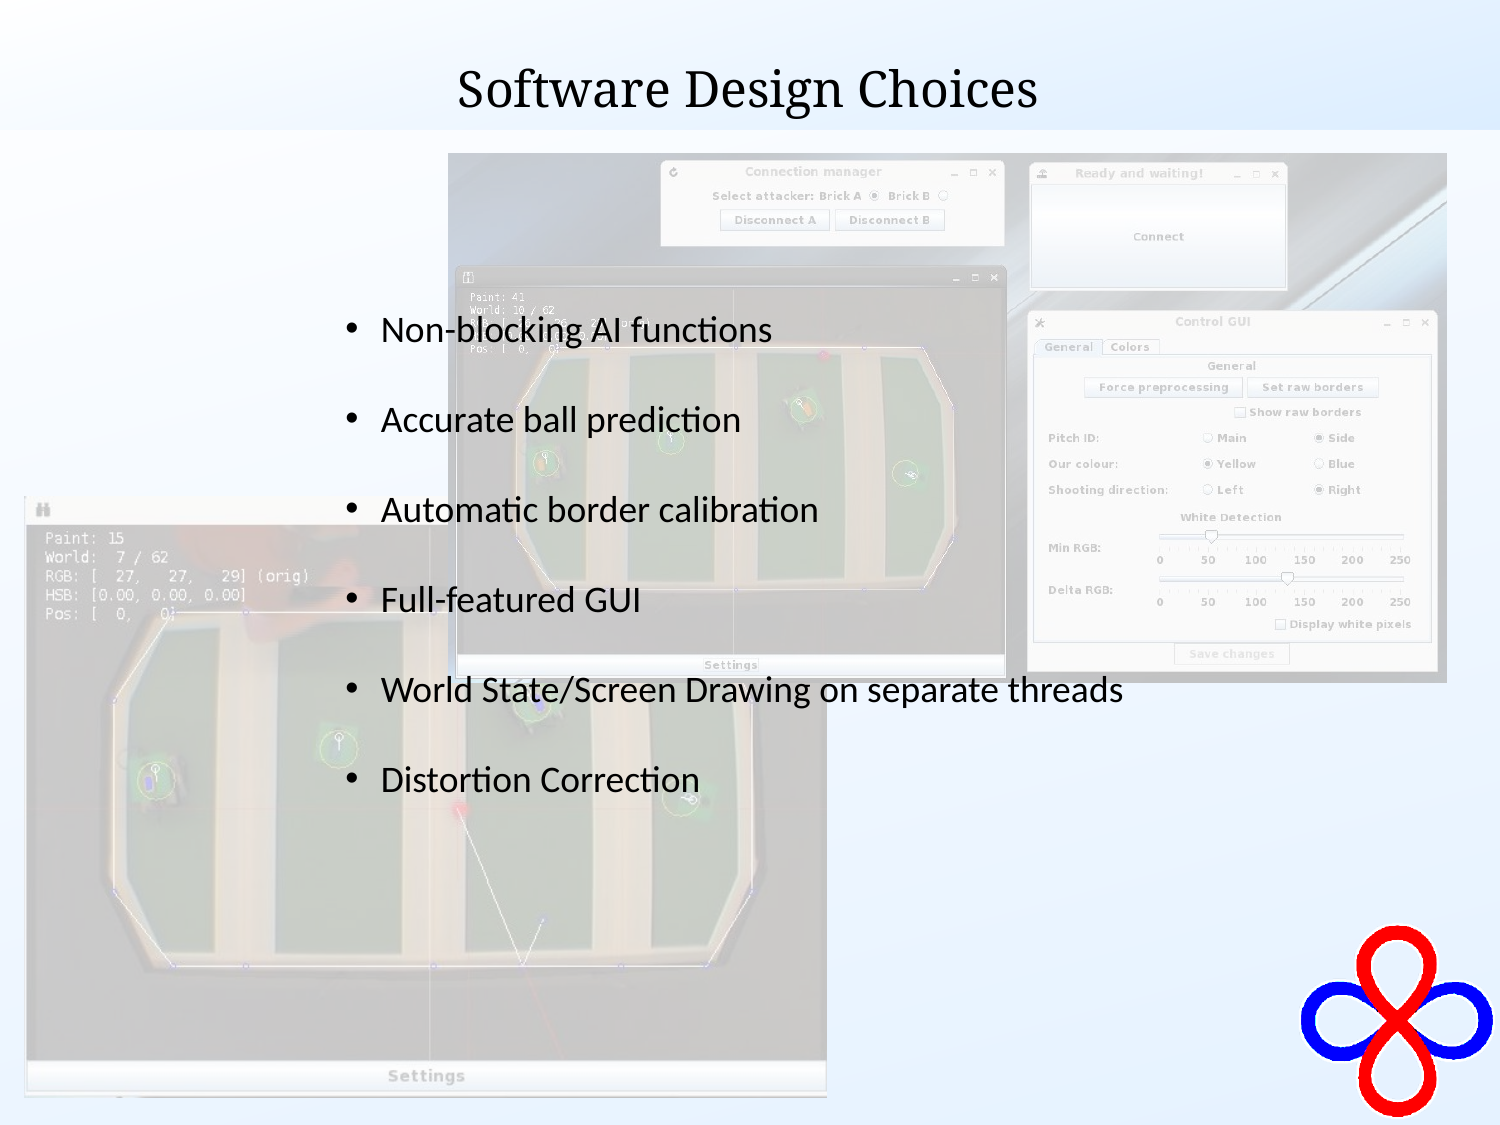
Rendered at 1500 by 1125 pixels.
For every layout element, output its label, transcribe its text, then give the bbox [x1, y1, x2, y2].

text_box Non-blocking AI functions Accurate ball prediction Automatic border calibration Full-featured GUI World State/Screen Drawing on separate threads Distortion Correction [330, 297, 1390, 898]
text_box Software Design Choices [256, 49, 1241, 129]
picture [1287, 912, 1500, 1125]
text_box [0, 129, 1500, 1125]
